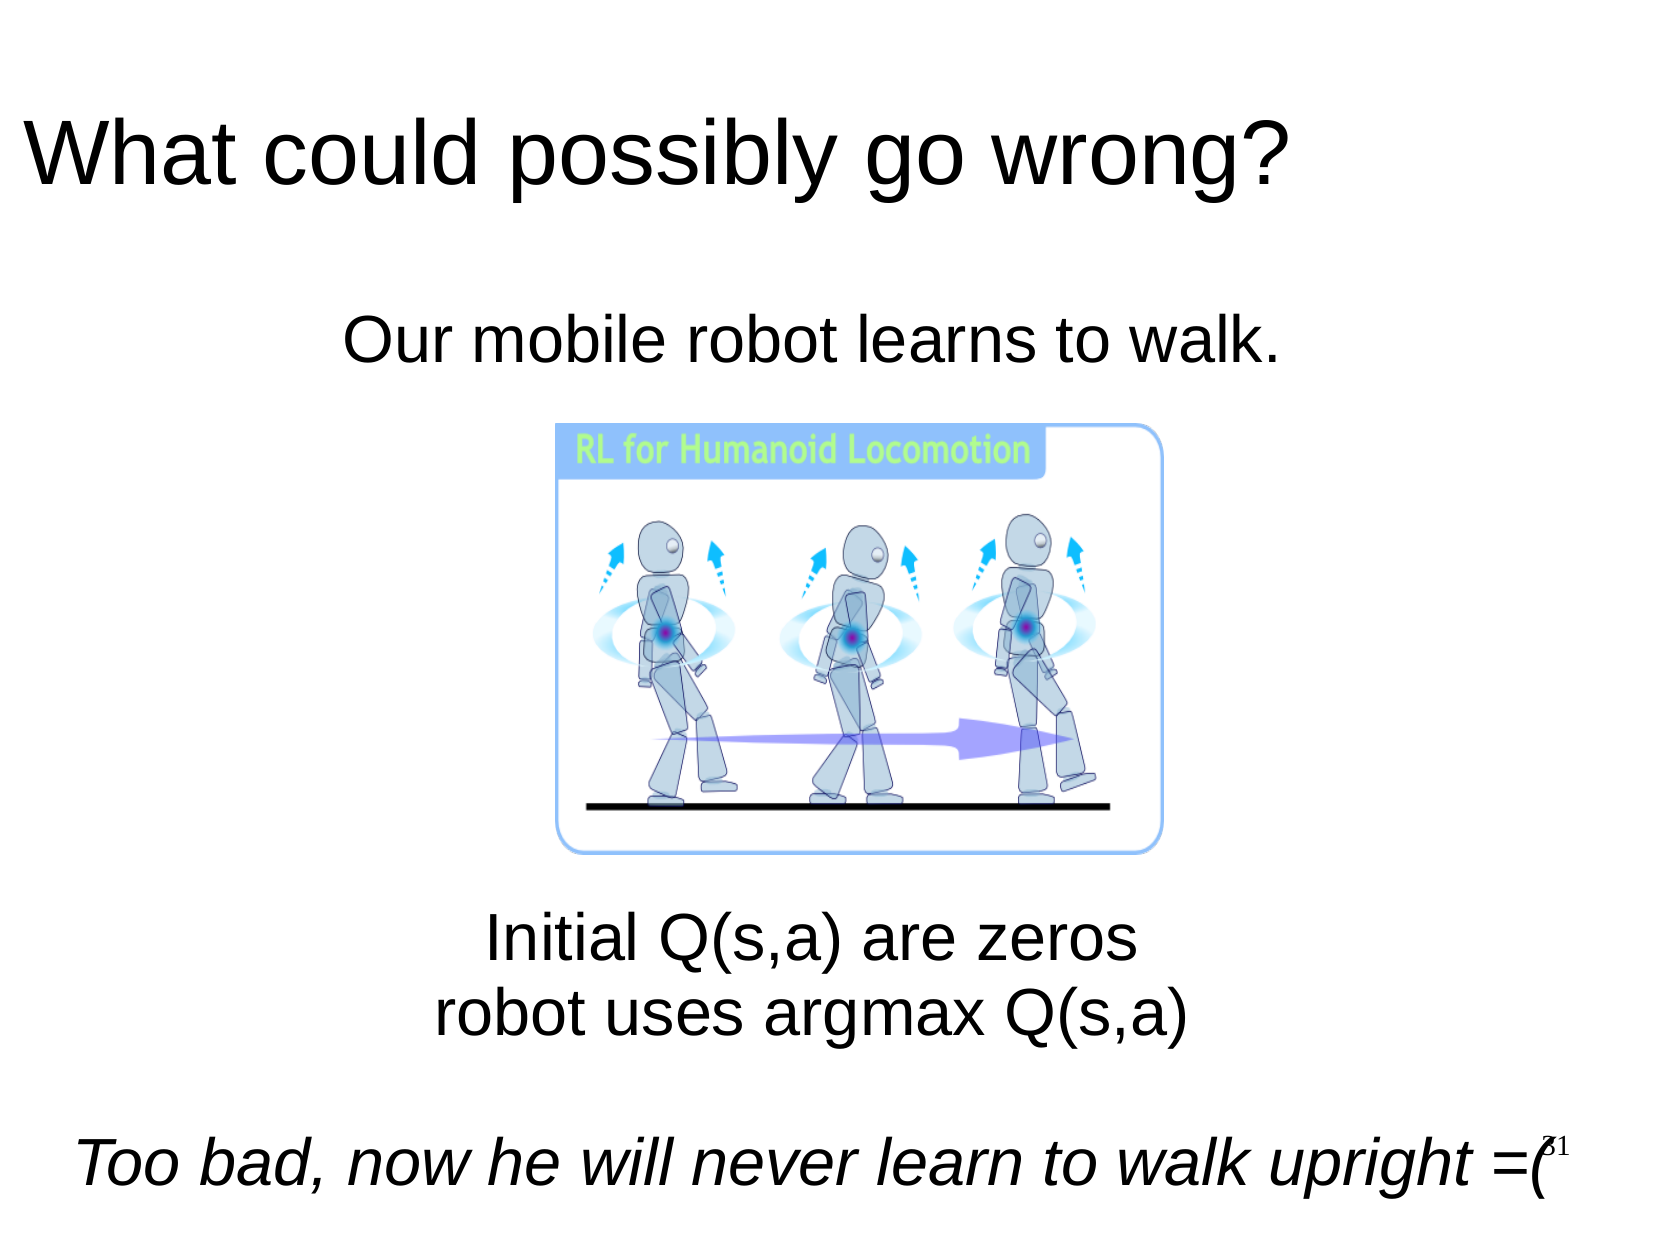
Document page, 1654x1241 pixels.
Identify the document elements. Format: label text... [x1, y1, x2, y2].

text_box Our mobile robot learns to walk. Initial Q(s,a) are zeros robot uses argmax Q(s,a) Too bad, now he will never learn to walk upright =( [10, 220, 1616, 1241]
title What could possibly go wrong? [23, 49, 1512, 220]
picture [555, 423, 1164, 856]
